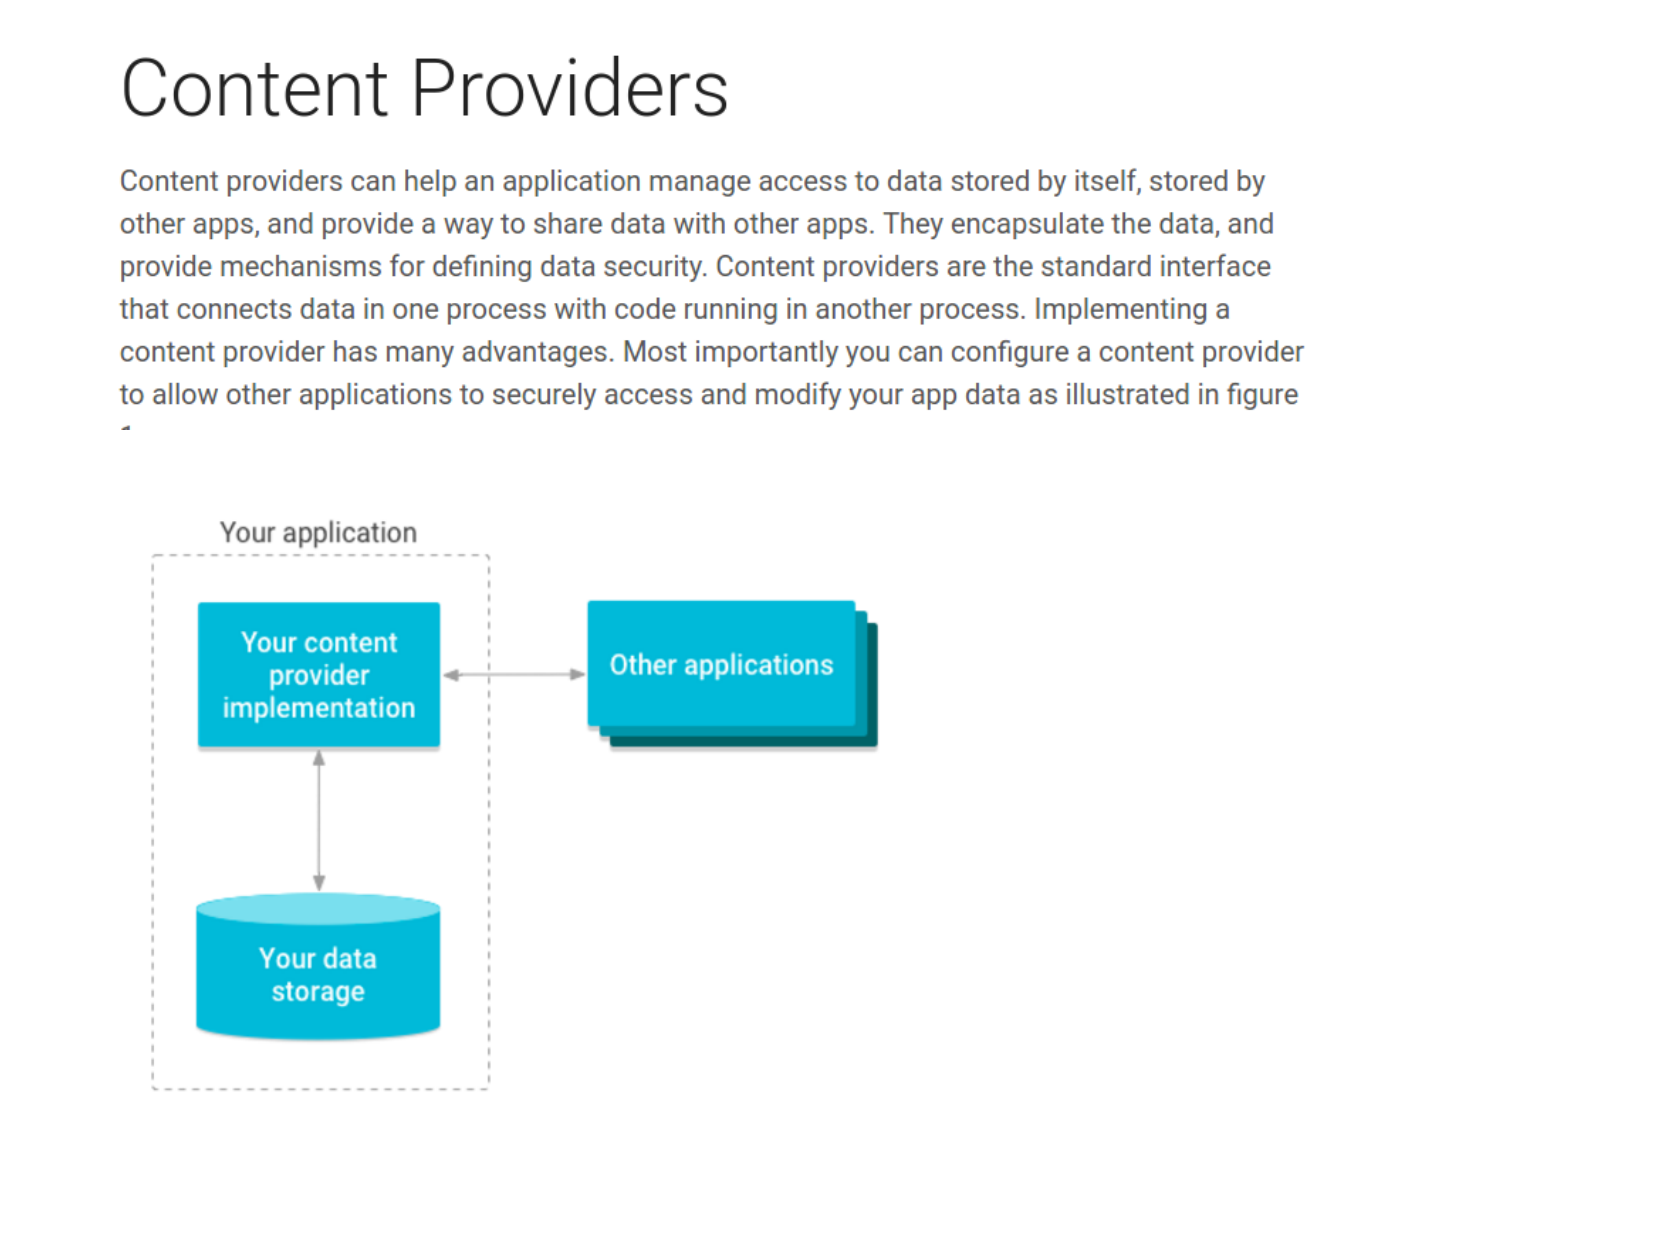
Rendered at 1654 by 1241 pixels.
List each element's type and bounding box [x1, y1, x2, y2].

picture [106, 472, 951, 1134]
picture [59, 46, 1347, 430]
